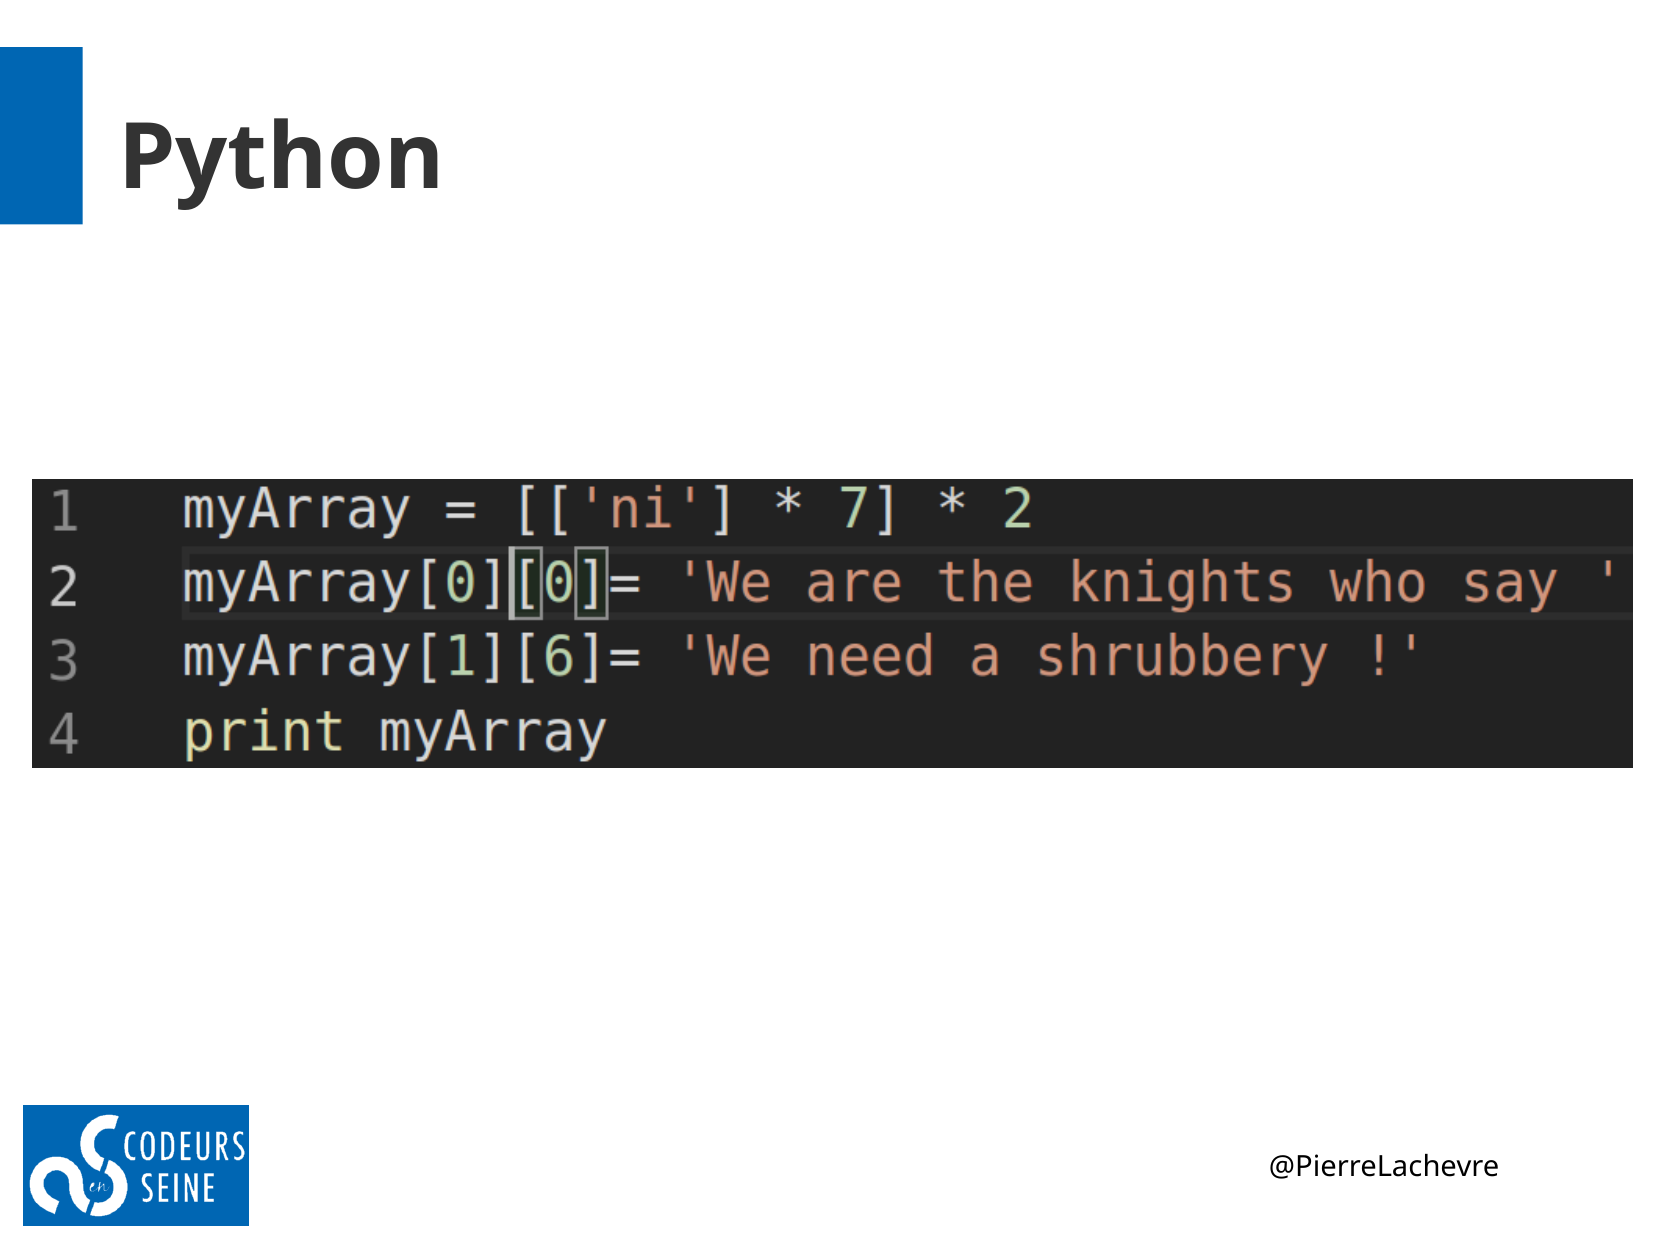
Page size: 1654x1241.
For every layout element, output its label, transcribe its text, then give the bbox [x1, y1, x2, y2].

picture [32, 479, 1633, 768]
title Python [118, 49, 1571, 257]
picture [23, 1105, 249, 1226]
